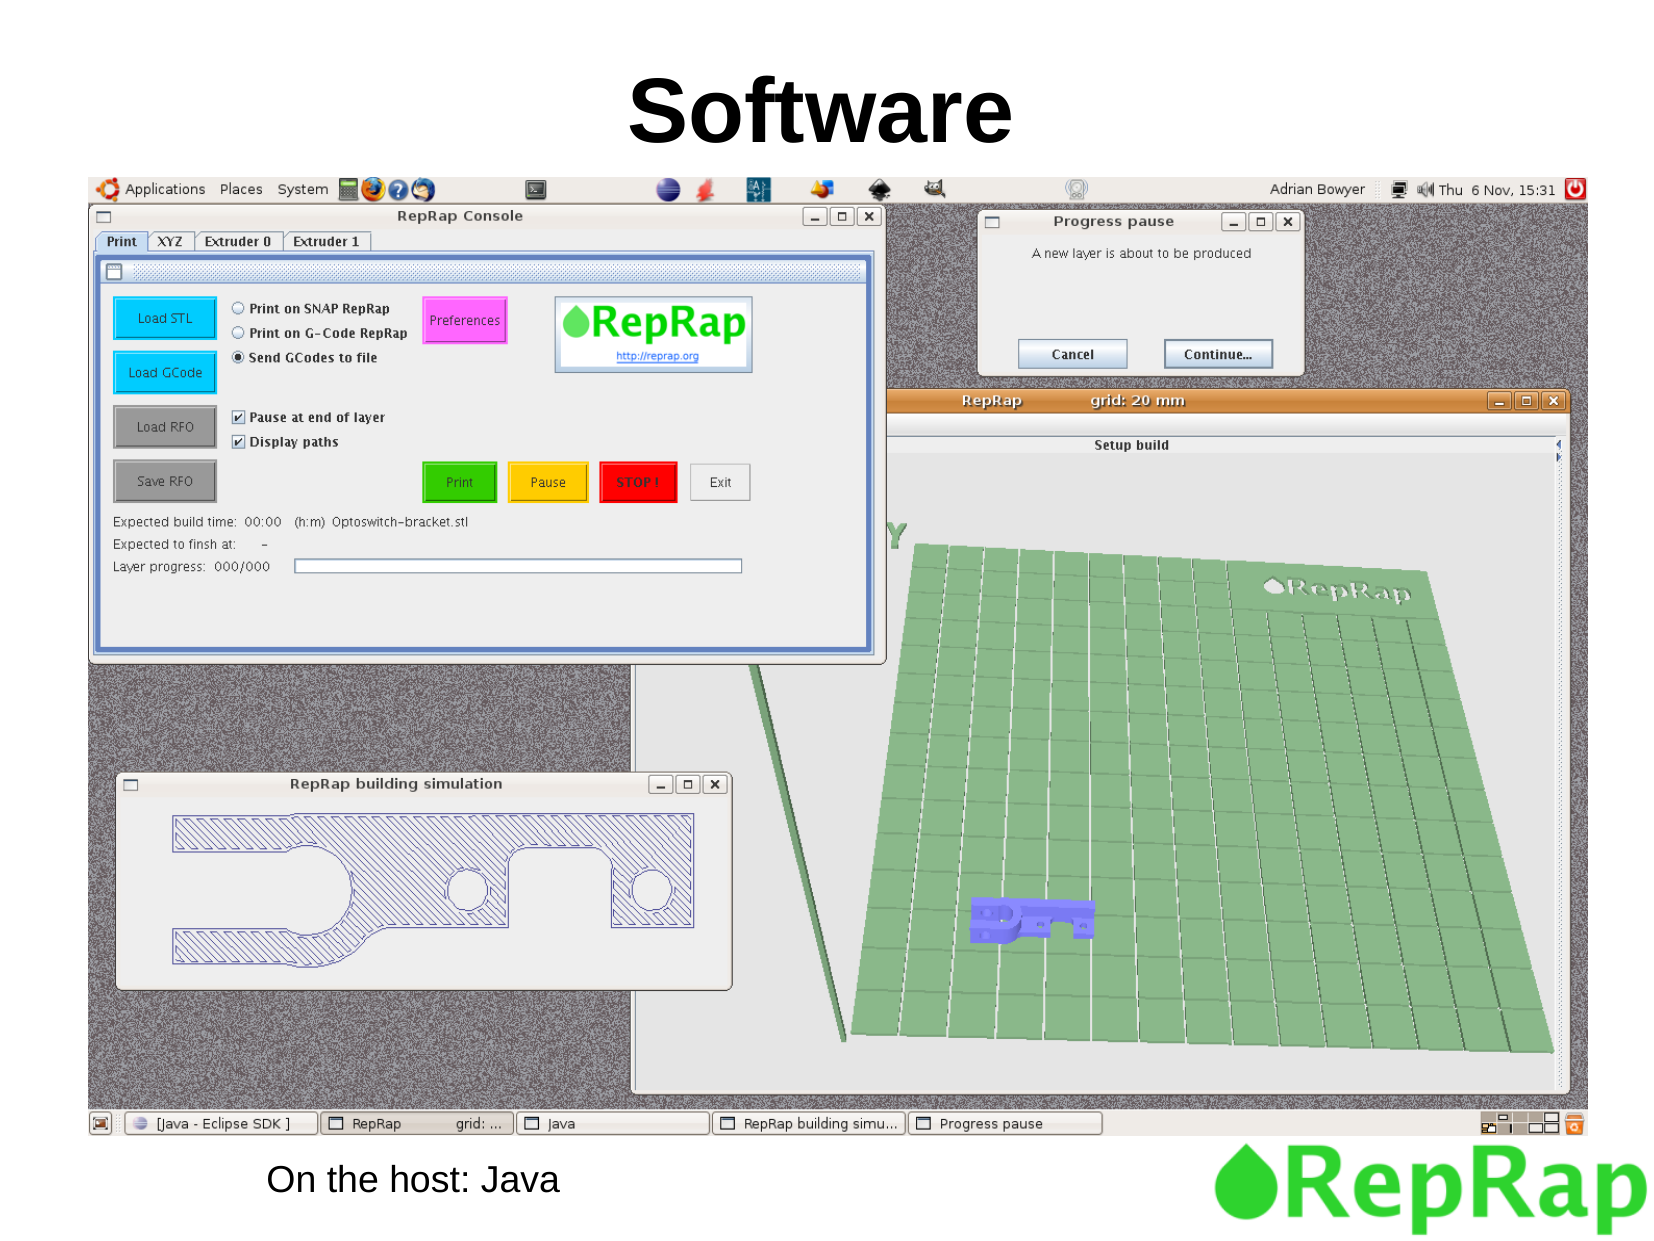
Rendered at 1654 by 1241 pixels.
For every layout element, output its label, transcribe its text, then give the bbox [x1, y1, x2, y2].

text_box On the host: Java [88, 1151, 739, 1213]
picture [88, 177, 1588, 1136]
title Software [76, 14, 1565, 207]
picture [1210, 1140, 1653, 1241]
